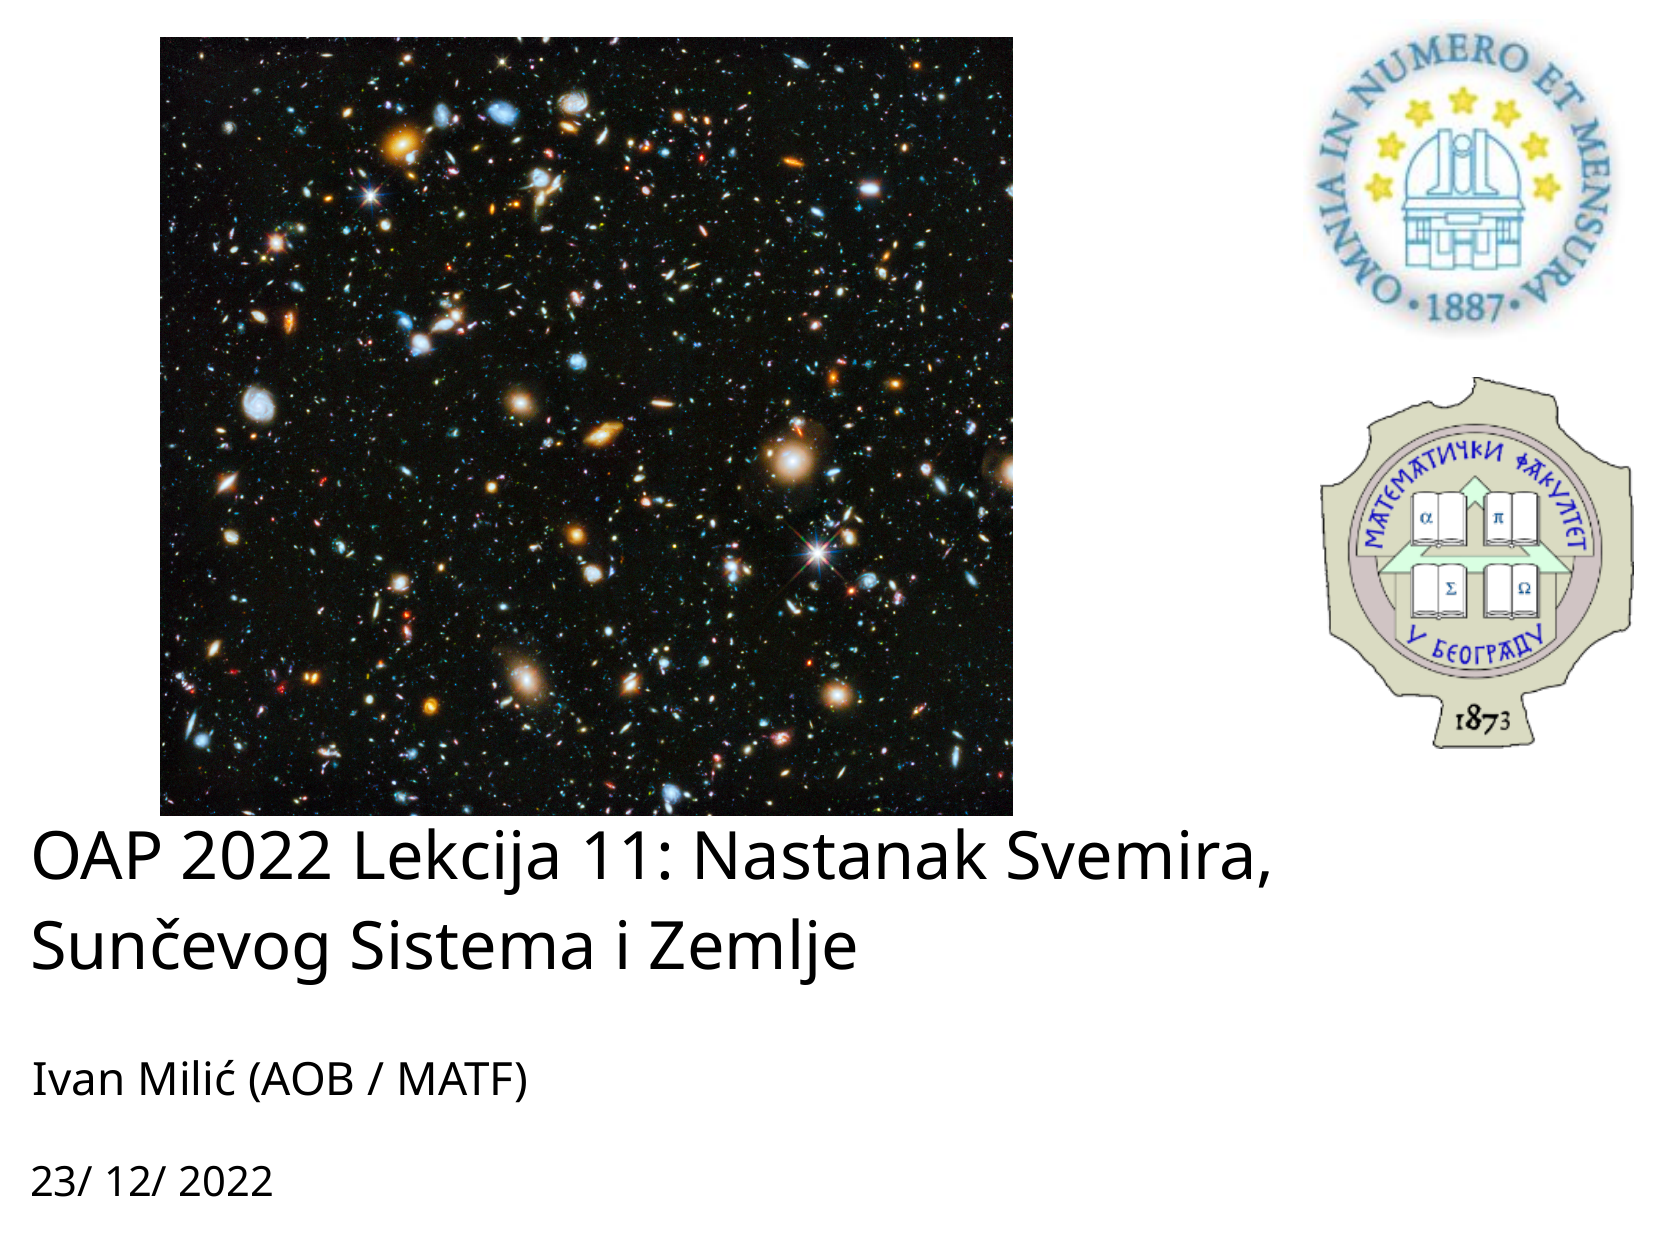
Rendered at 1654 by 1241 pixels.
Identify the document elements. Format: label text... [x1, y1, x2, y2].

picture [1320, 377, 1634, 749]
text_box OAP 2022 Lekcija 11: Nastanak Svemira, Sunčevog Sistema i Zemlje [30, 777, 1596, 1020]
picture [1303, 19, 1625, 342]
picture [160, 37, 1013, 816]
text_box Ivan Milić (AOB / MATF) [18, 1038, 1331, 1147]
subtitle 23/ 12/ 2022 [30, 1130, 1531, 1231]
